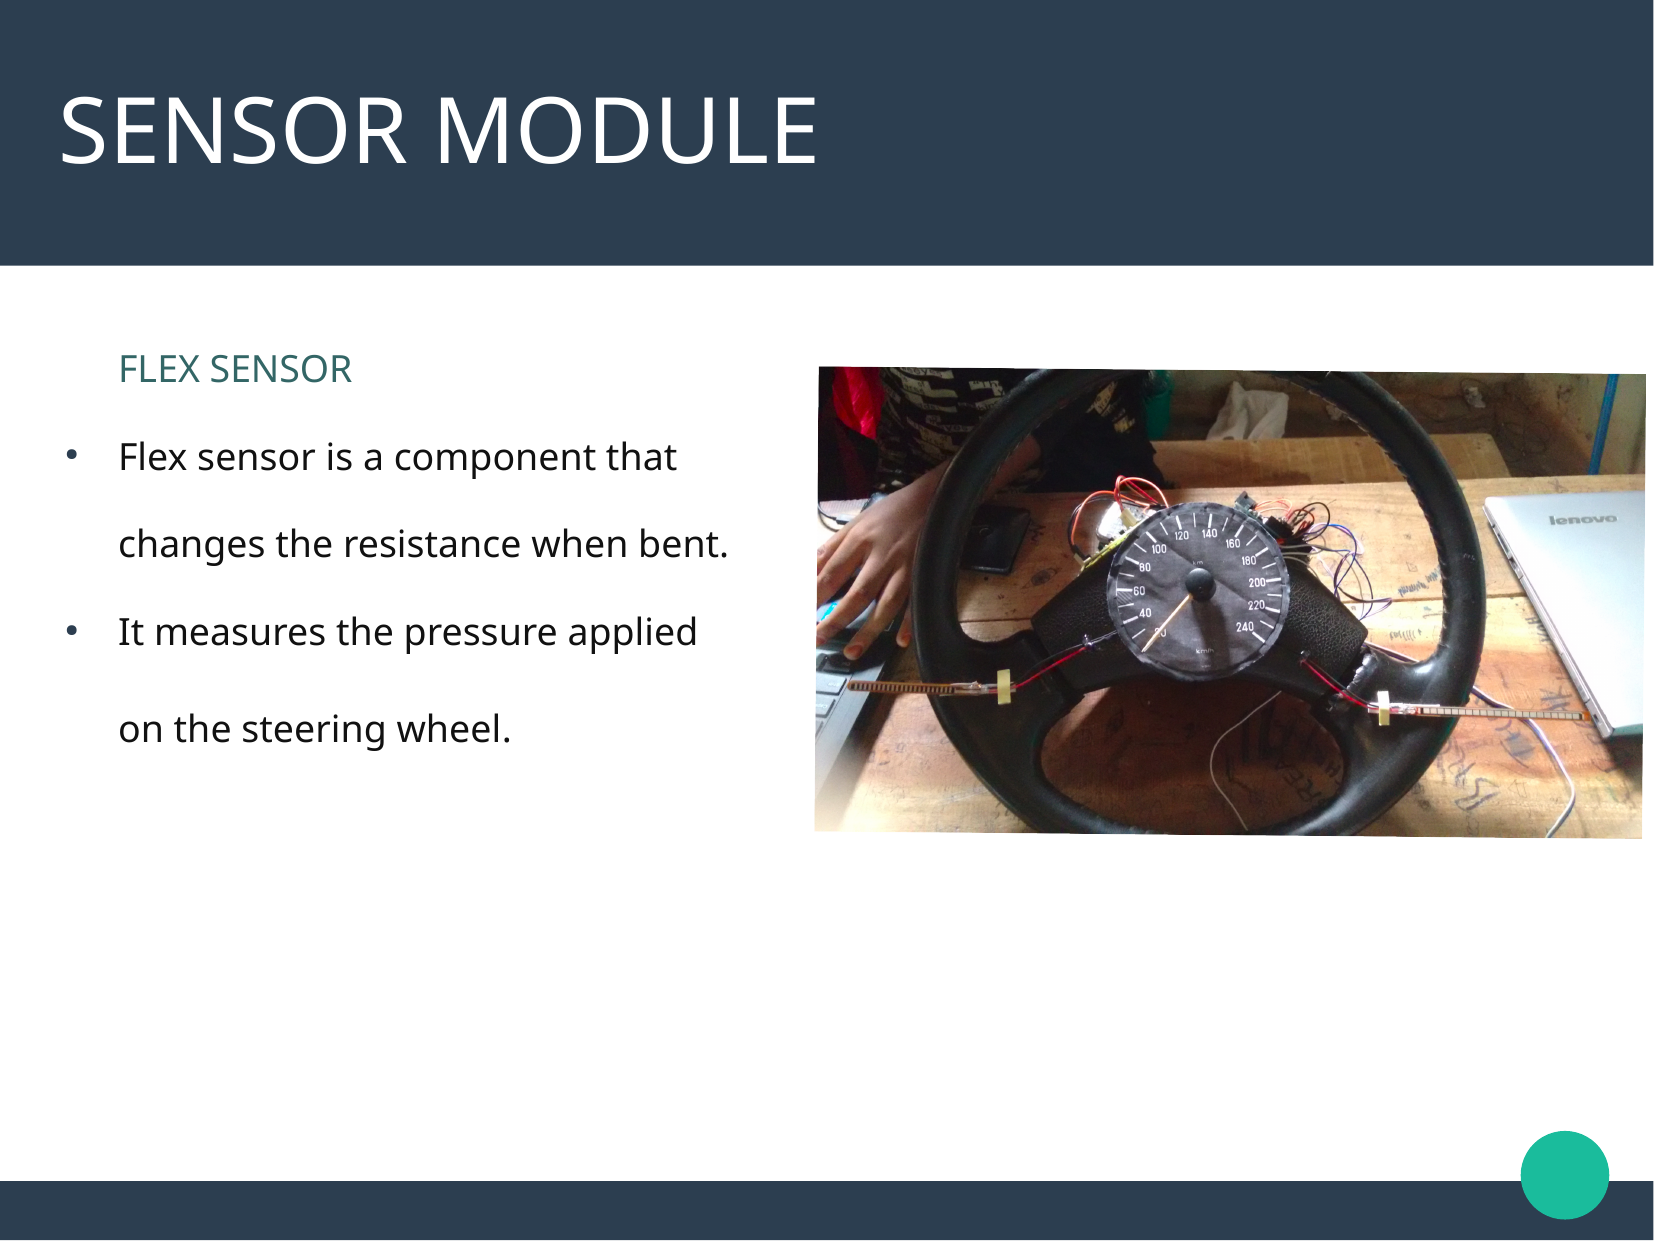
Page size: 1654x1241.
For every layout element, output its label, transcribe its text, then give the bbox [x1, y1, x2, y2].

title SENSOR MODULE [59, 49, 1595, 207]
list FLEX SENSOR Flex sensor is a component that changes the resistance when bent. It measures the pressure applied on the steering wheel. [47, 342, 1583, 1170]
picture [814, 366, 1646, 839]
